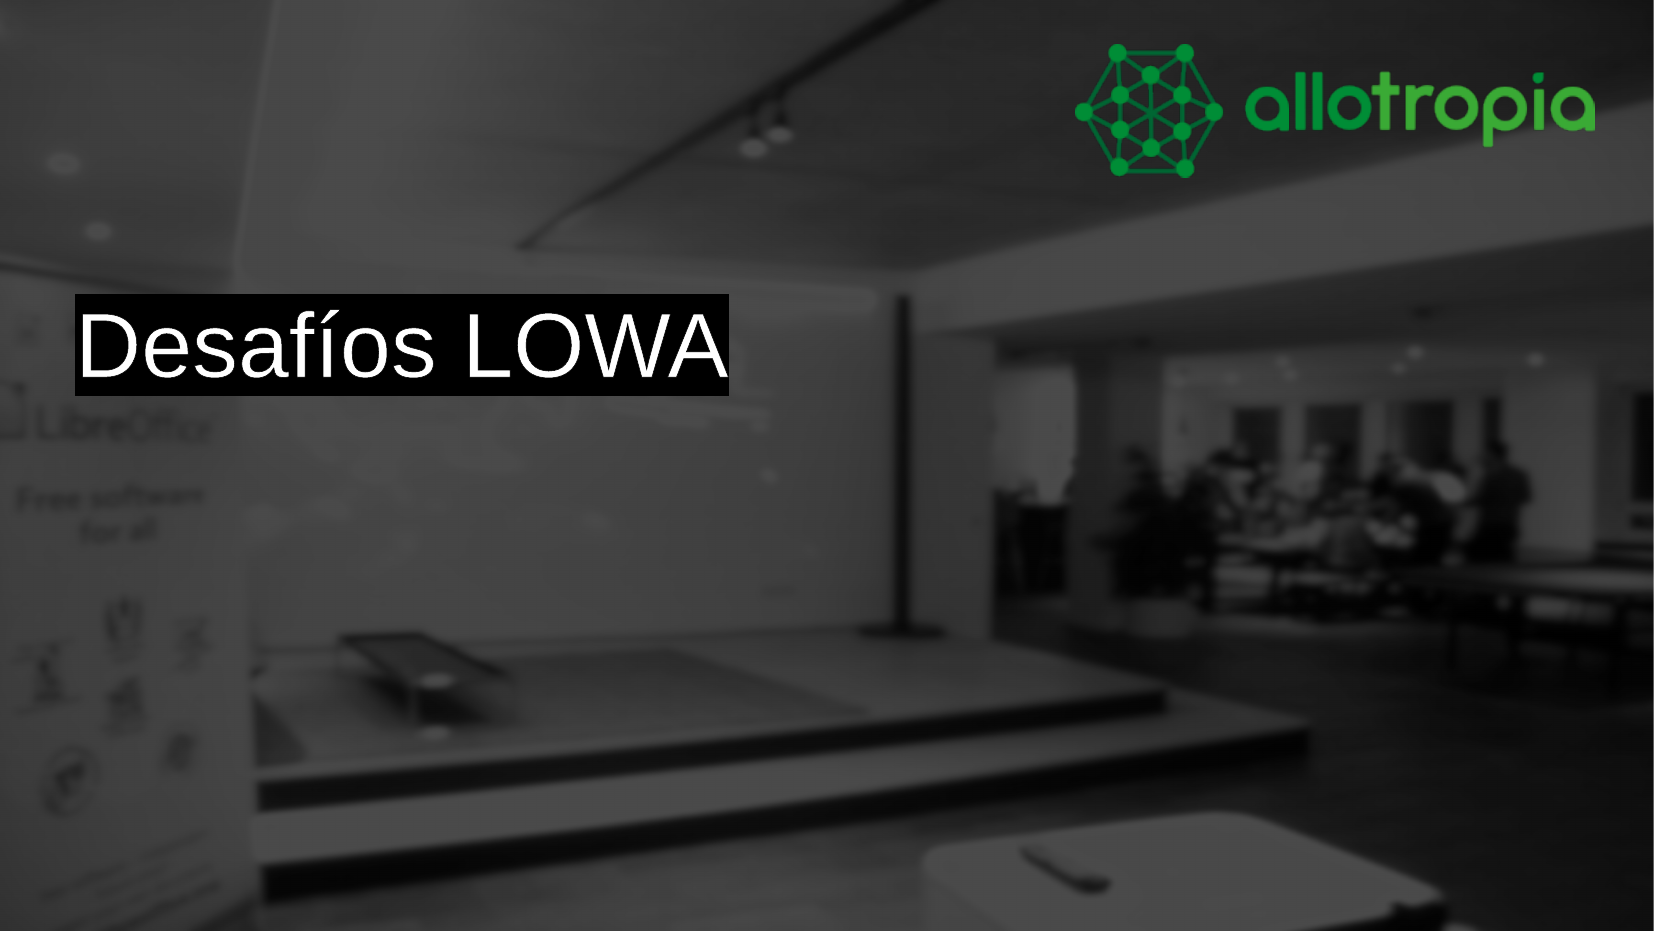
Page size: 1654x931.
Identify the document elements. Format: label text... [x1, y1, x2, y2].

title Desafíos LOWA [75, 262, 1564, 418]
picture [0, 0, 1654, 931]
